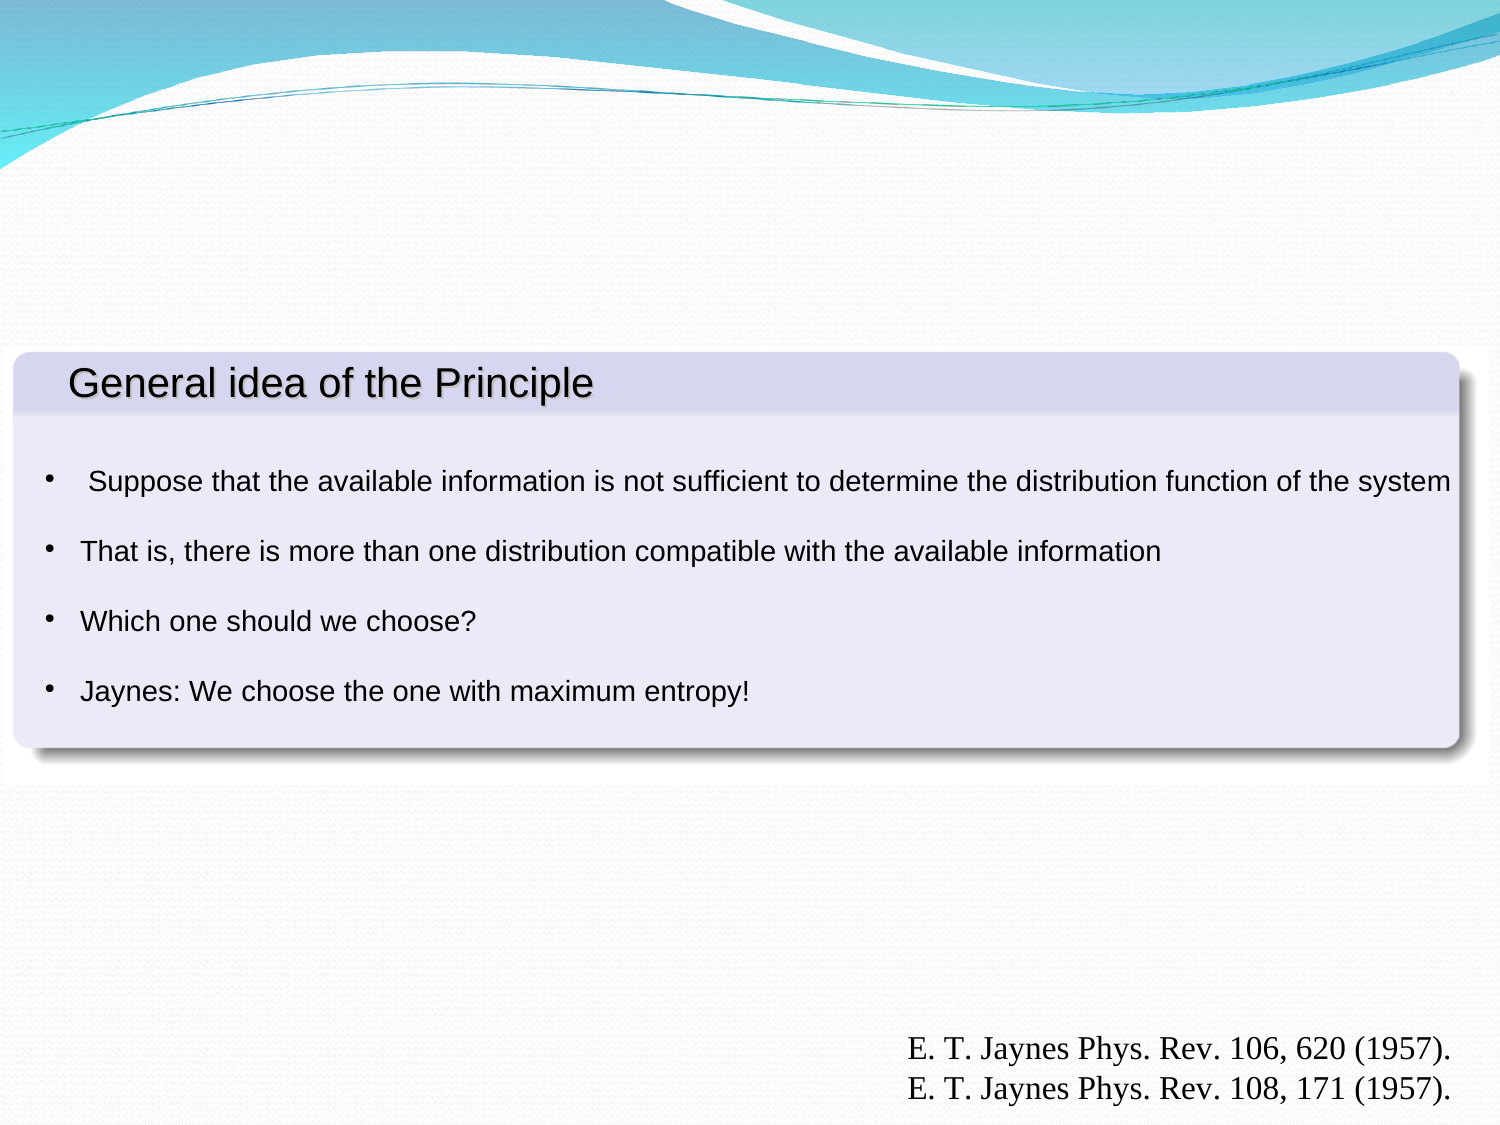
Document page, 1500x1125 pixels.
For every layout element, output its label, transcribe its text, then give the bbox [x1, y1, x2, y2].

text_box General idea of the Principle [53, 348, 1123, 454]
text_box Suppose that the available information is not sufficient to determine the distribution function of the system That is, there is more than one distribution compatible with the available information Which one should we choose? Jaynes: We choose the one with maximum entropy! [29, 454, 1469, 715]
text_box E. T. Jaynes Phys. Rev. 106, 620 (1957). E. T. Jaynes Phys. Rev. 108, 171 (1957). [892, 1019, 1483, 1114]
picture [0, 0, 1500, 1125]
